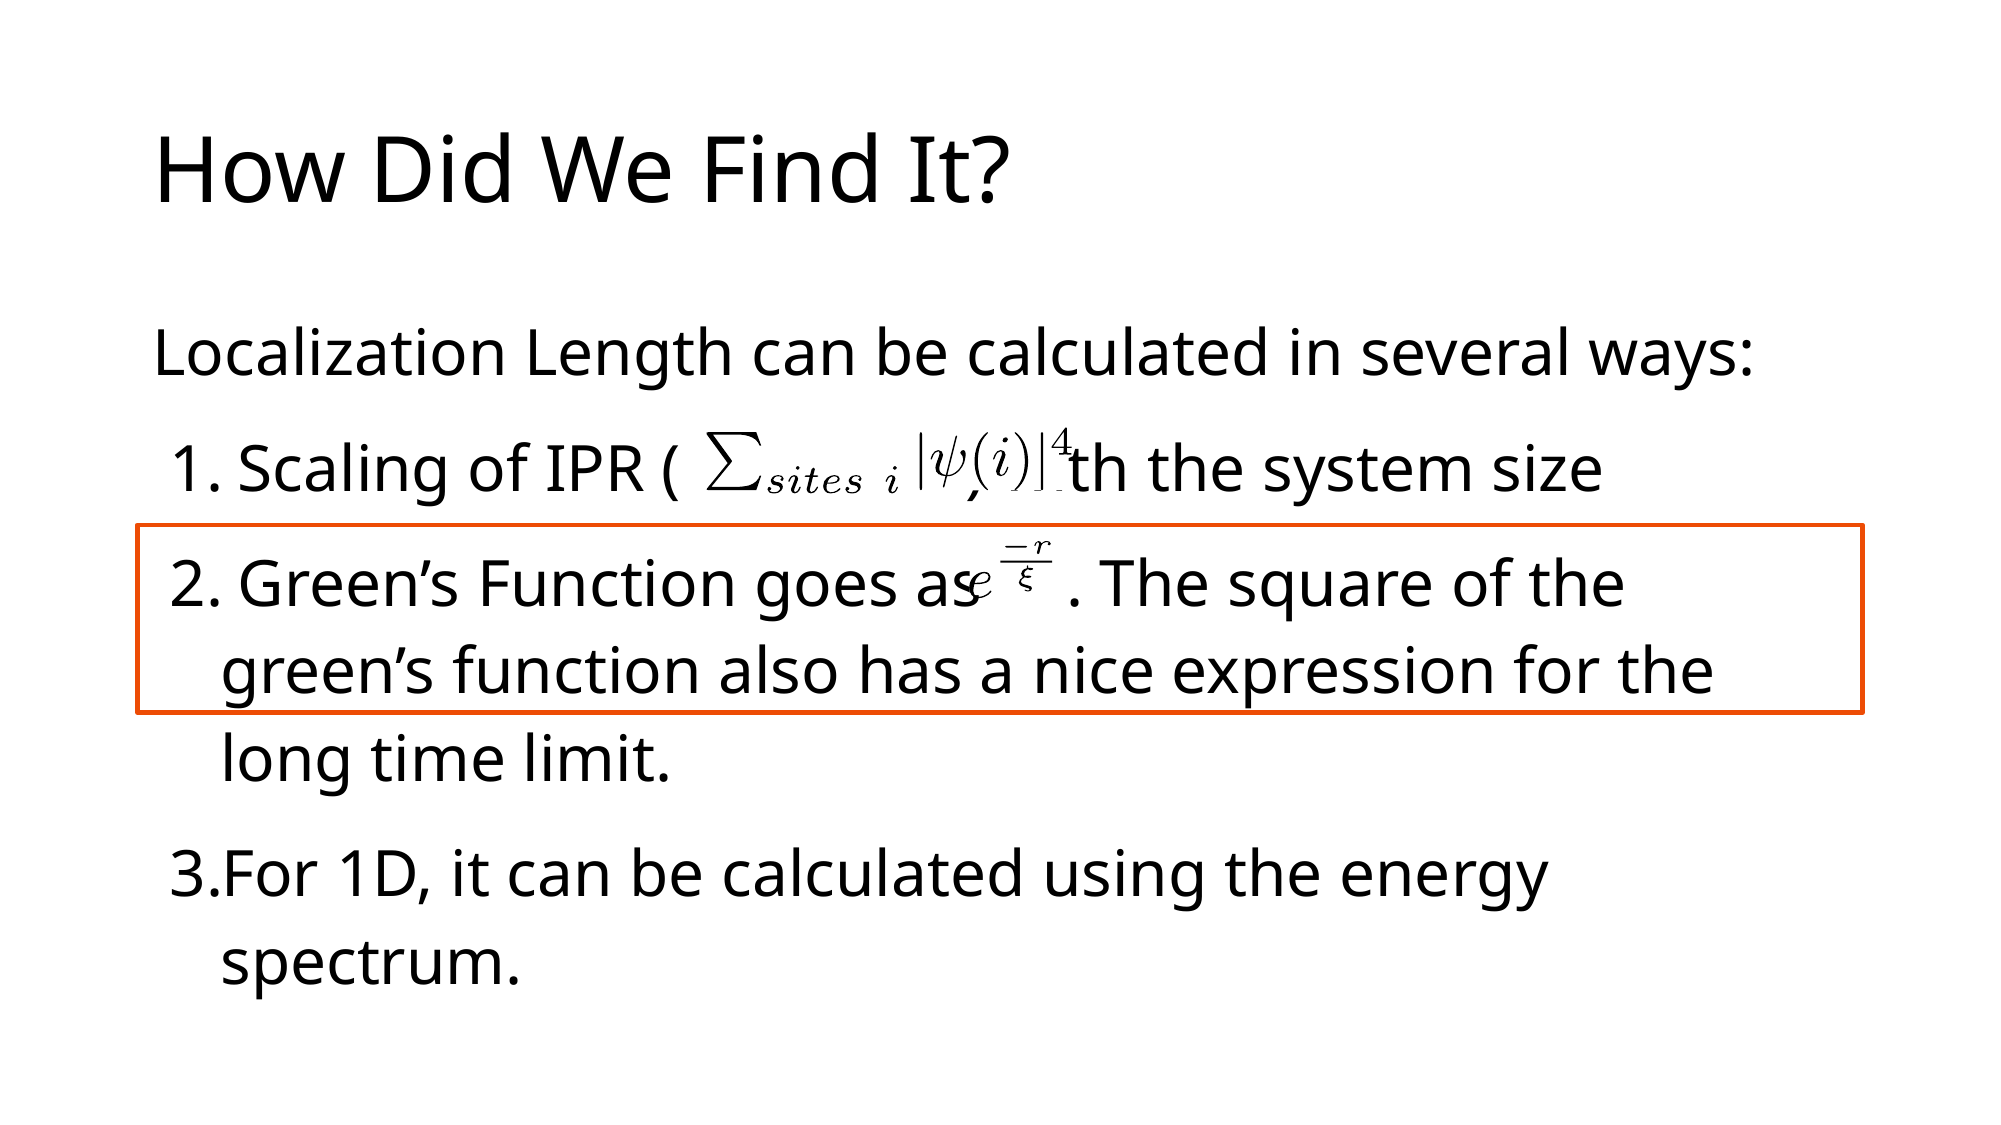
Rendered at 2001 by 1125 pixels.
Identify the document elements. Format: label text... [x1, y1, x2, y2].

list Localization Length can be calculated in several ways: Scaling of IPR ( ) with the system size Green’s Function goes as . The square of the green’s function also has a nice expression for the long time limit. For 1D, it can be calculated using the energy spectrum. [140, 527, 1860, 710]
title How Did We Find It? [137, 59, 1863, 278]
list Localization Length can be calculated in several ways: Scaling of IPR ( ) with the system size Green’s Function goes as . The square of the green’s function also has a nice expression for the long time limit. For 1D, it can be calculated using the energy spectrum. [137, 299, 1863, 523]
text_box [969, 541, 1053, 599]
list Localization Length can be calculated in several ways: Scaling of IPR ( ) with the system size Green’s Function goes as . The square of the green’s function also has a nice expression for the long time limit. For 1D, it can be calculated using the energy spectrum. [137, 715, 1863, 1014]
text_box [706, 427, 1072, 494]
